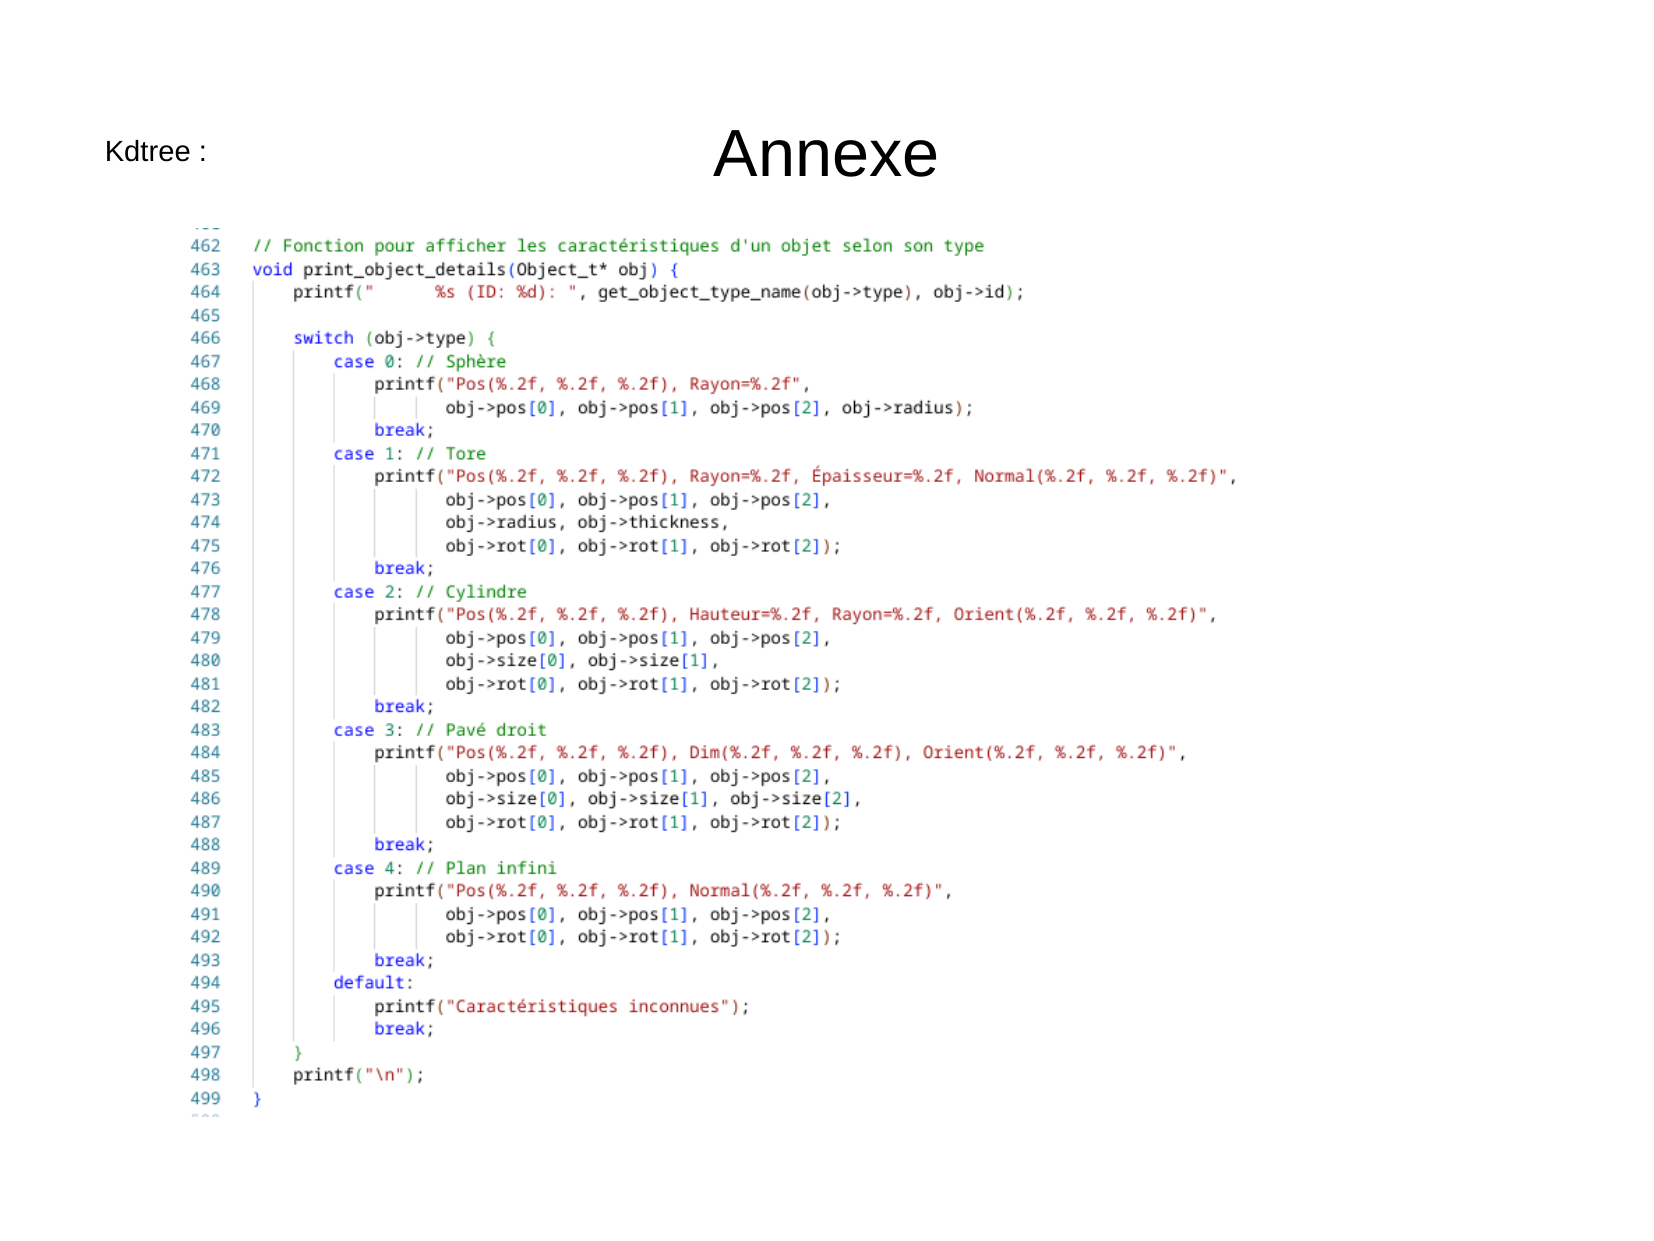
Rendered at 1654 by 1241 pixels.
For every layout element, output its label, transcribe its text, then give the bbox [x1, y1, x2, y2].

text_box Kdtree : [90, 127, 223, 176]
picture [187, 228, 1454, 1118]
title Annexe [82, 49, 1571, 257]
